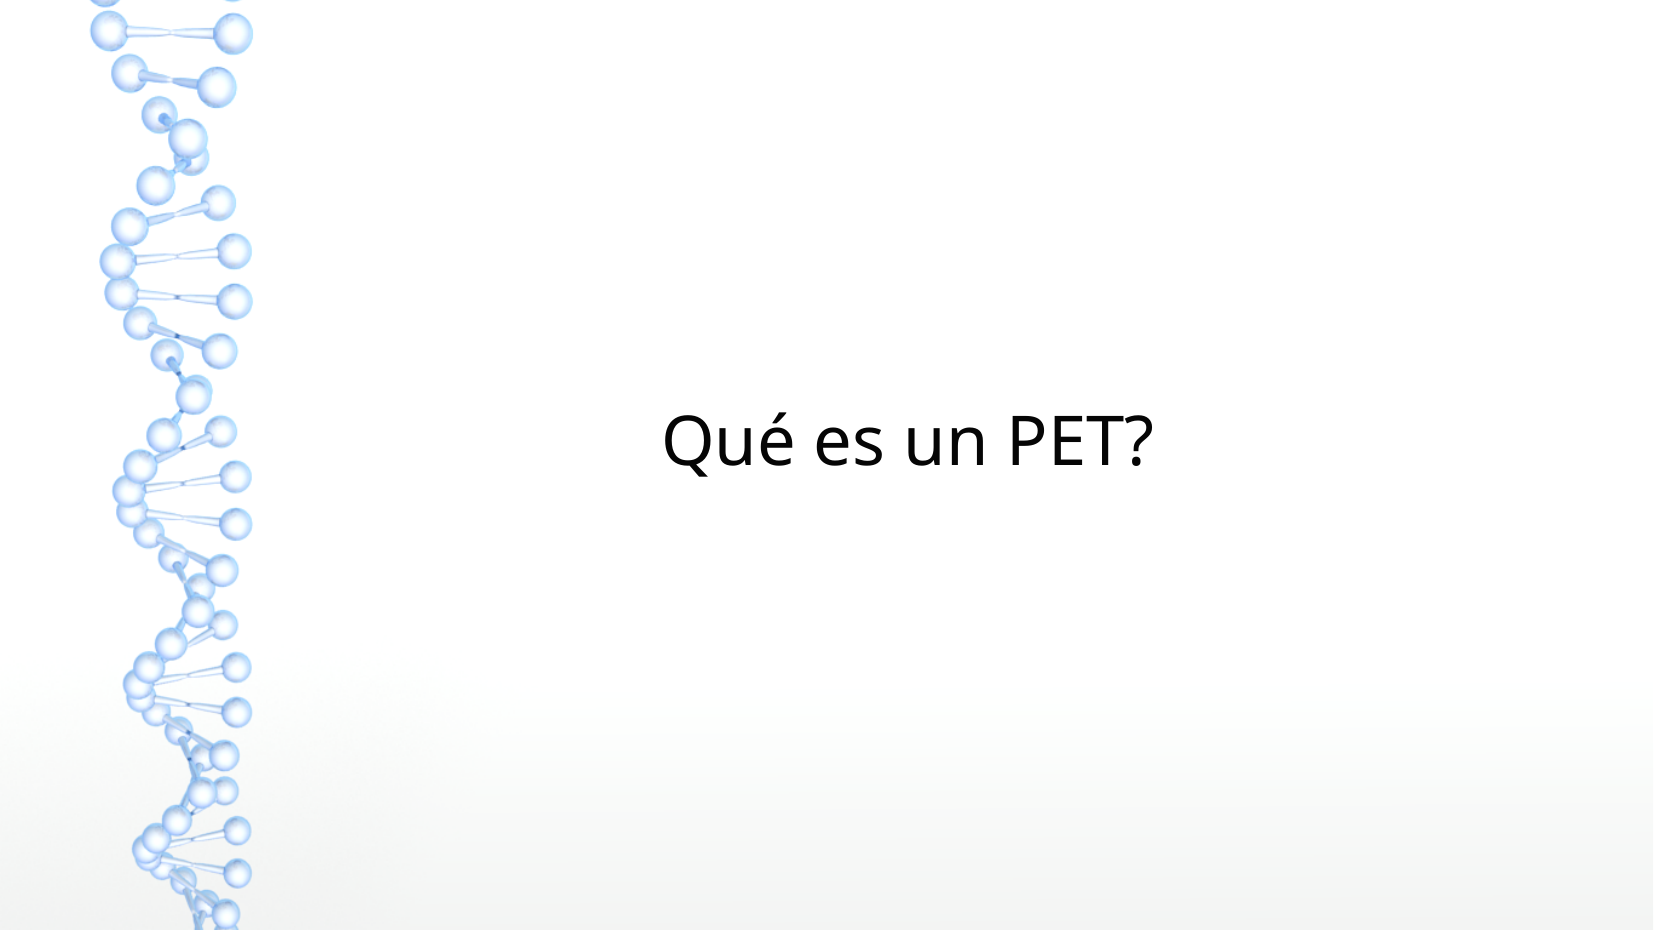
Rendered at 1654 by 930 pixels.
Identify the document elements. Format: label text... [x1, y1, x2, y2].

title Qué es un PET? [243, 362, 1572, 516]
picture [0, 0, 1654, 930]
